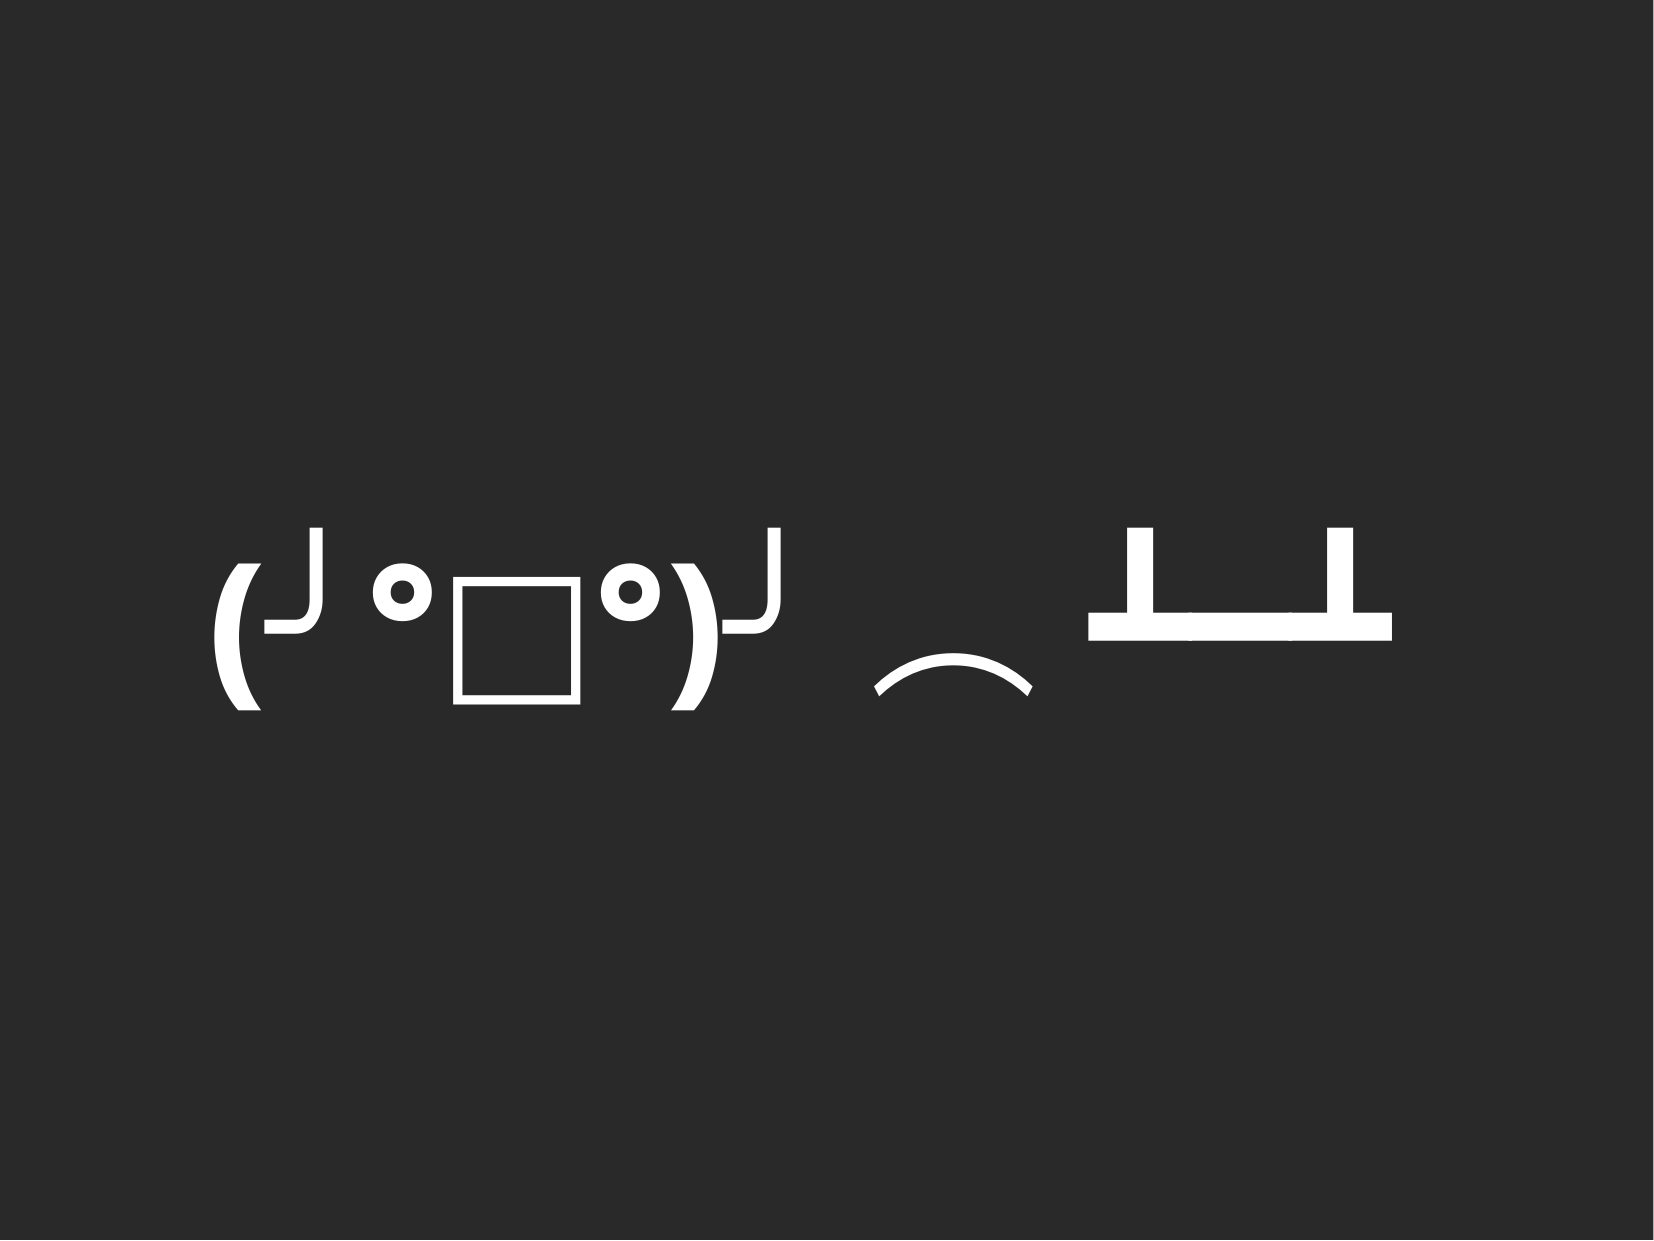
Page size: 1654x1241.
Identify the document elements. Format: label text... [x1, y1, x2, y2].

subtitle (╯°□°)╯︵ ┻━┻ [82, 385, 1571, 855]
